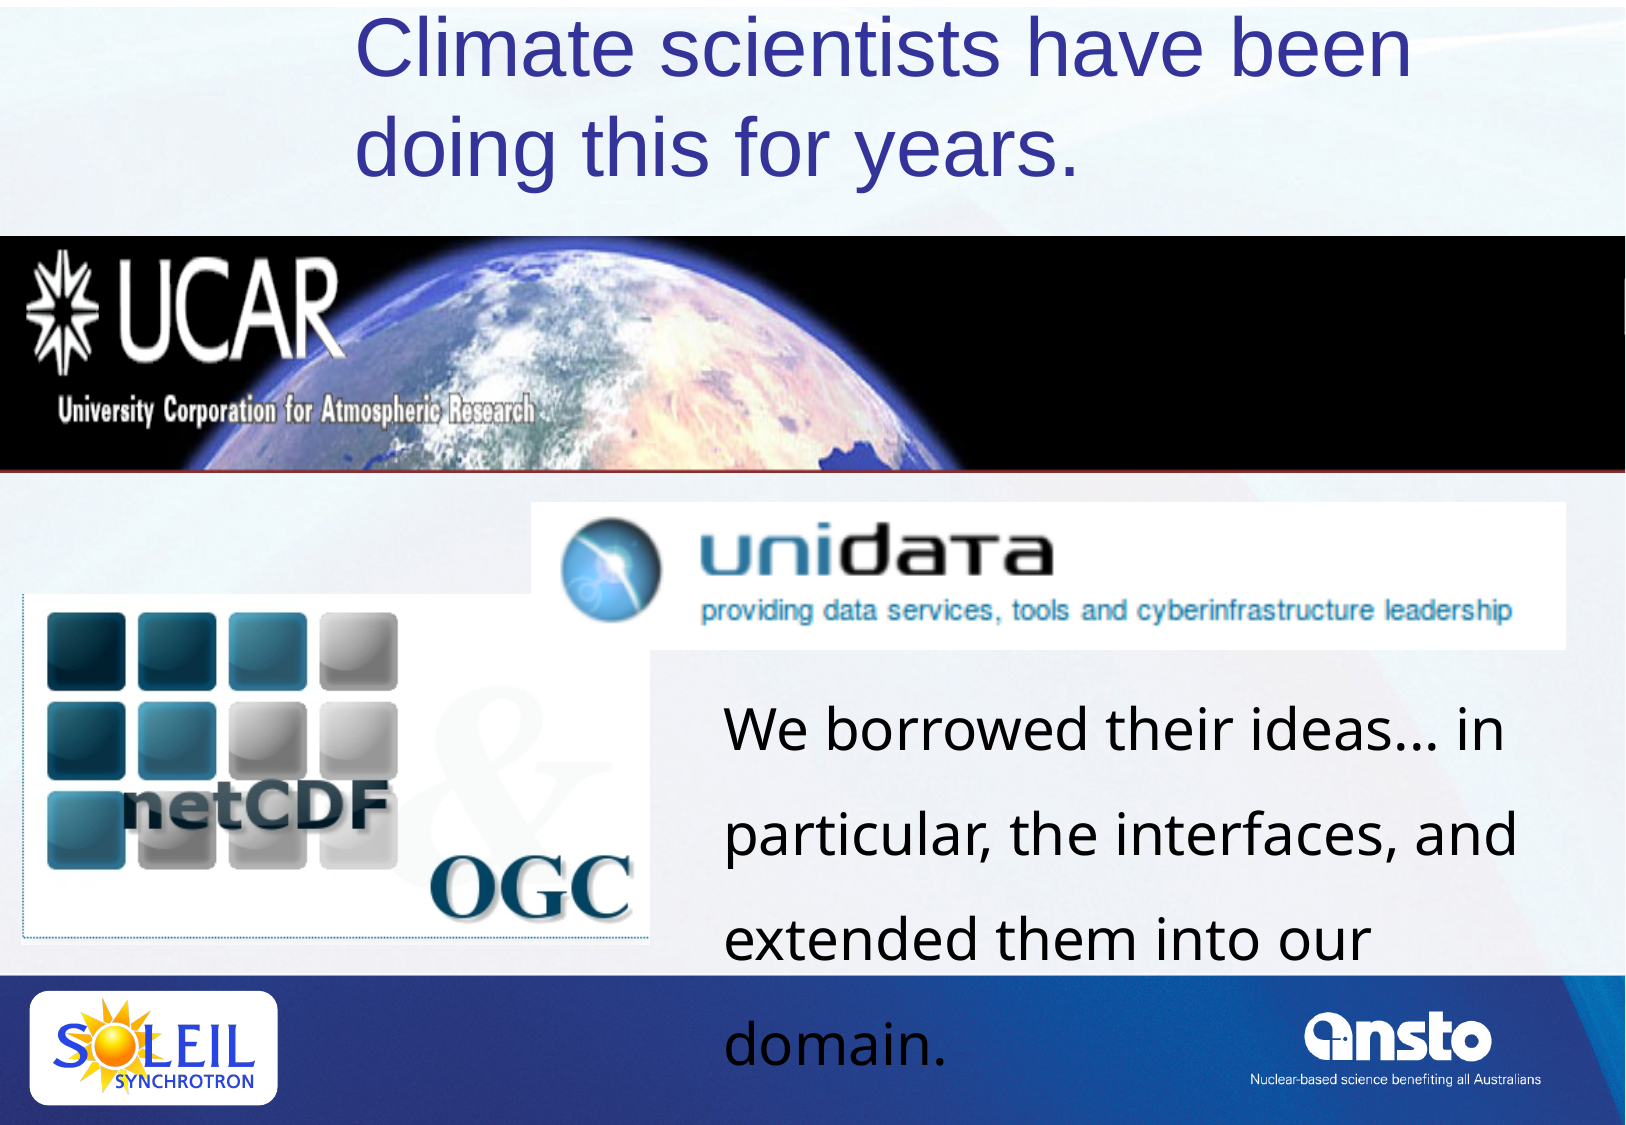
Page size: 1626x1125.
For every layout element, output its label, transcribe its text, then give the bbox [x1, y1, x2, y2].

title Climate scientists have been doing this for years. [340, 0, 1549, 202]
picture [0, 7, 1626, 1125]
list We borrowed their ideas... in particular, the interfaces, and extended them into our domain. [708, 649, 1626, 972]
